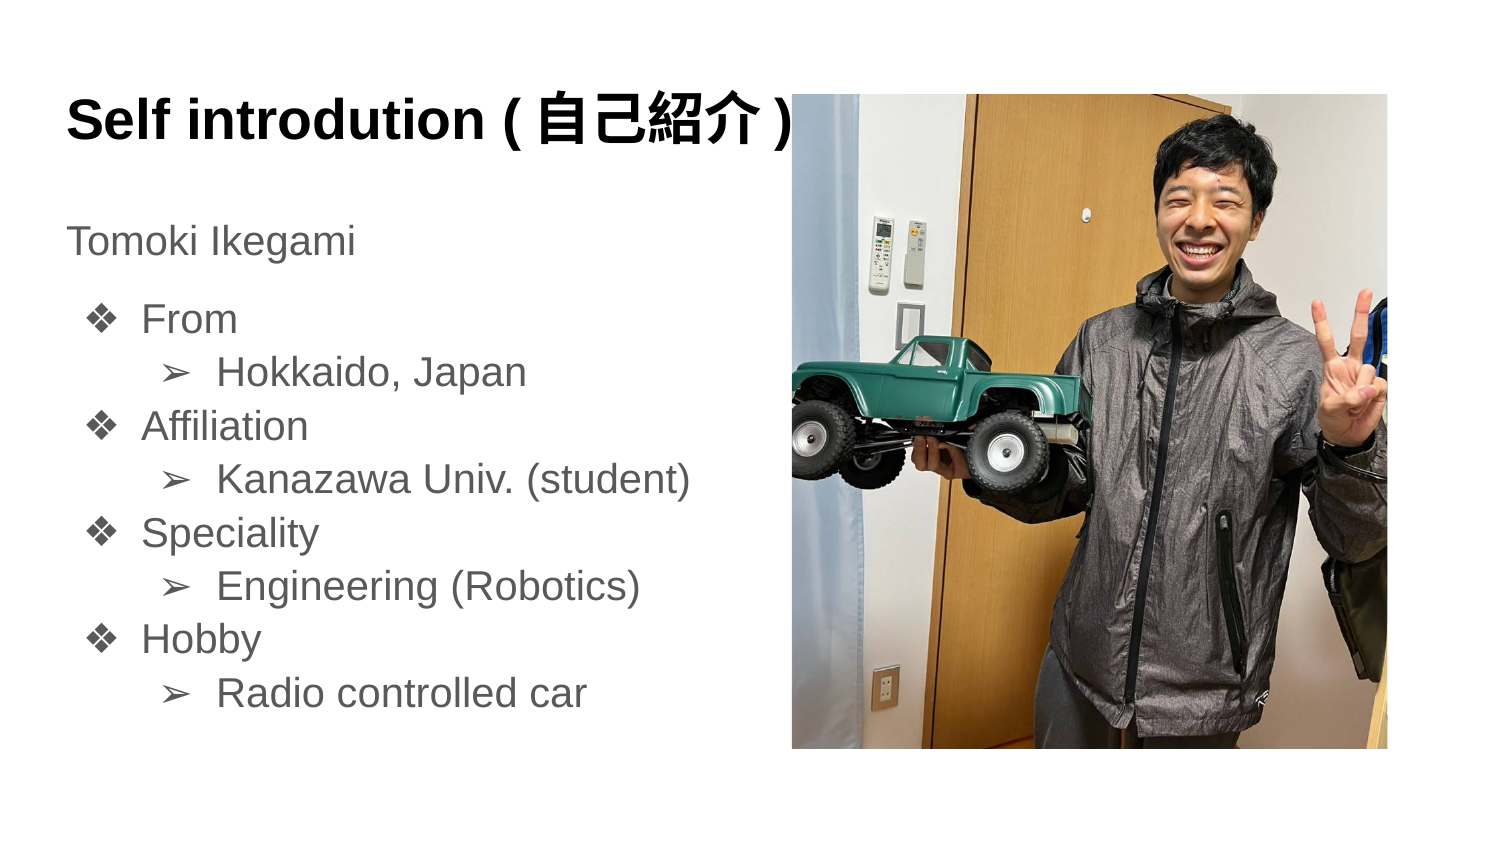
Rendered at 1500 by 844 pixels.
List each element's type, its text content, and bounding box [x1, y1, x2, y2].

title Self introdution (自己紹介) [51, 72, 1449, 167]
picture [791, 94, 1388, 750]
list Tomoki Ikegami From Hokkaido, Japan Affiliation Kanazawa Univ. (student) Speciality Engineering (Robotics) Hobby Radio controlled car [51, 195, 708, 794]
